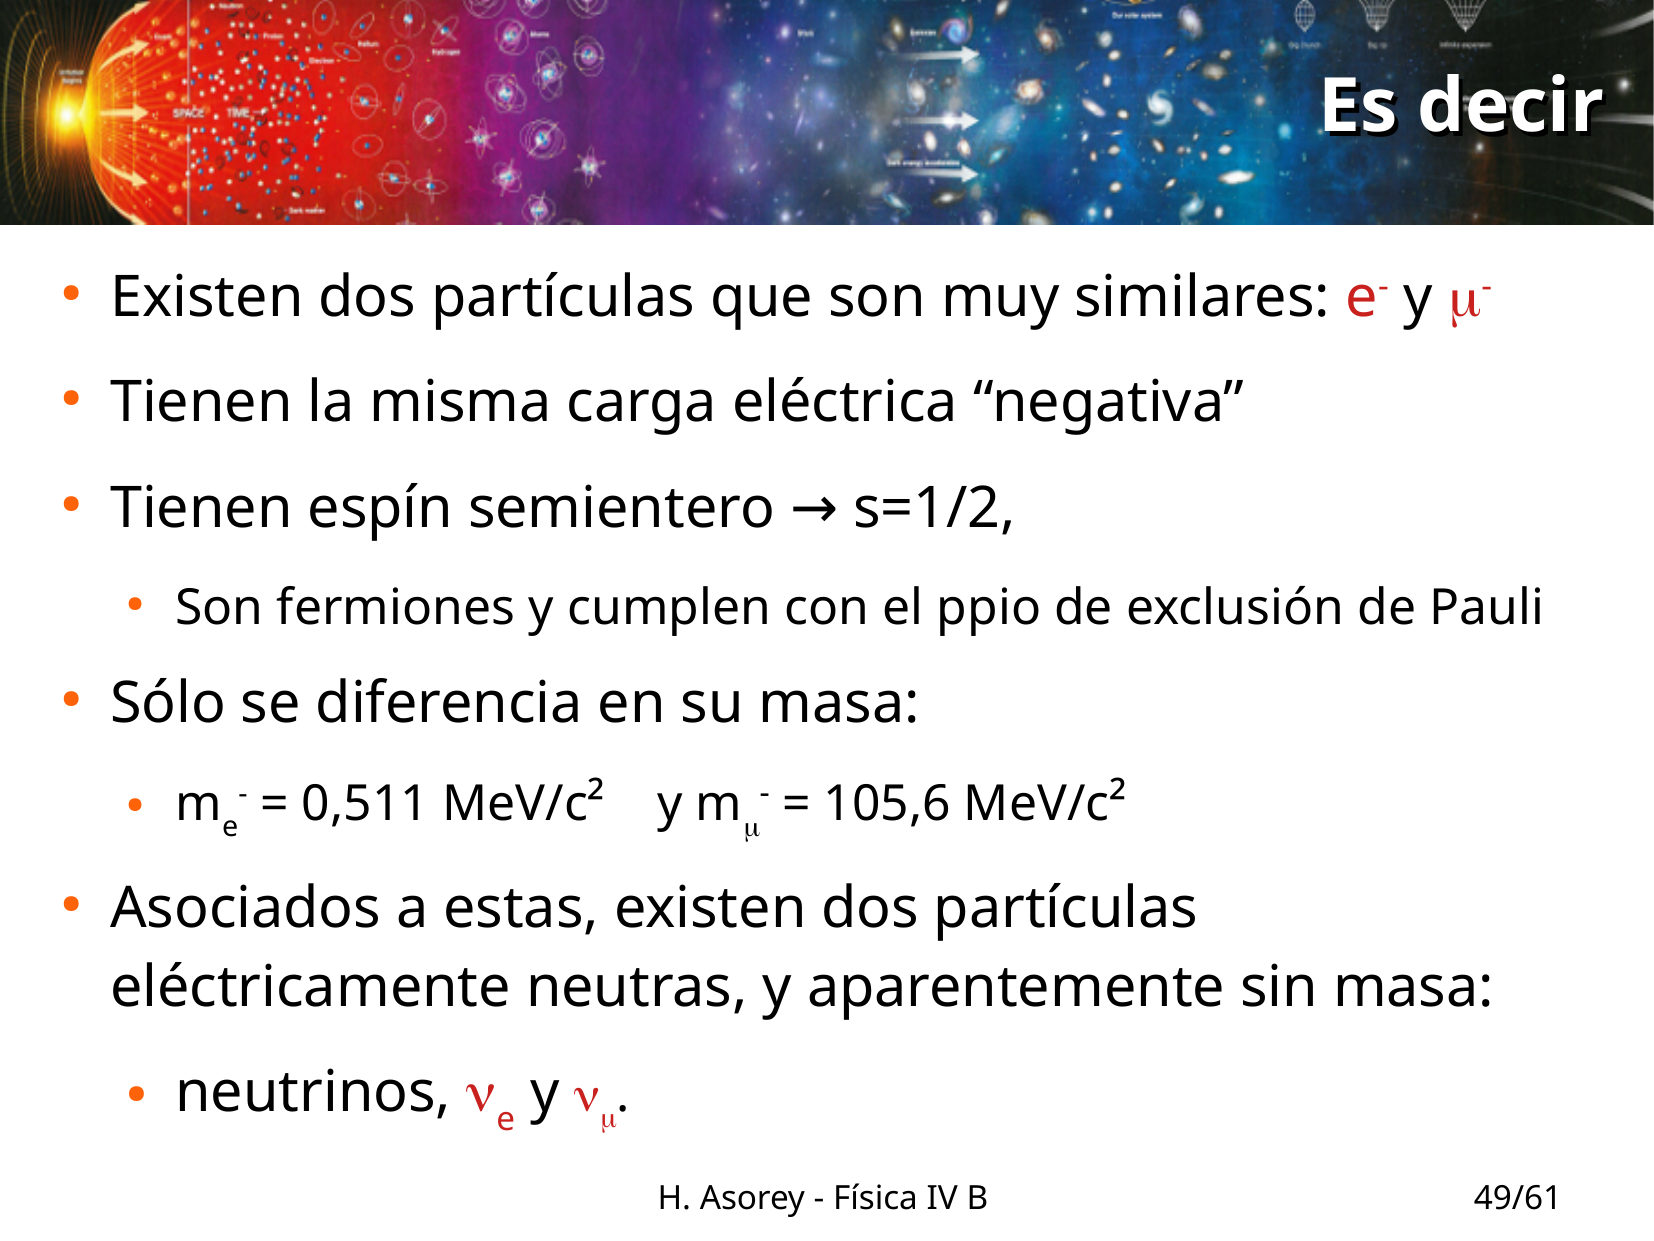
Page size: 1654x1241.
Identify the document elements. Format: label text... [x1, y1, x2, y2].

title Es decir [45, 15, 1606, 191]
picture [0, 0, 1654, 225]
list Existen dos partículas que son muy similares: e- y m- Tienen la misma carga eléctrica “negativa” Tienen espín semientero → s=1/2, Son fermiones y cumplen con el ppio de exclusión de Pauli Sólo se diferencia en su masa: me- = 0,511 MeV/c² y mm- = 105,6 MeV/c² Asociados a estas, existen dos partículas eléctricamente neutras, y aparentemente sin masa: neutrinos, ne y nm. [45, 255, 1606, 1156]
